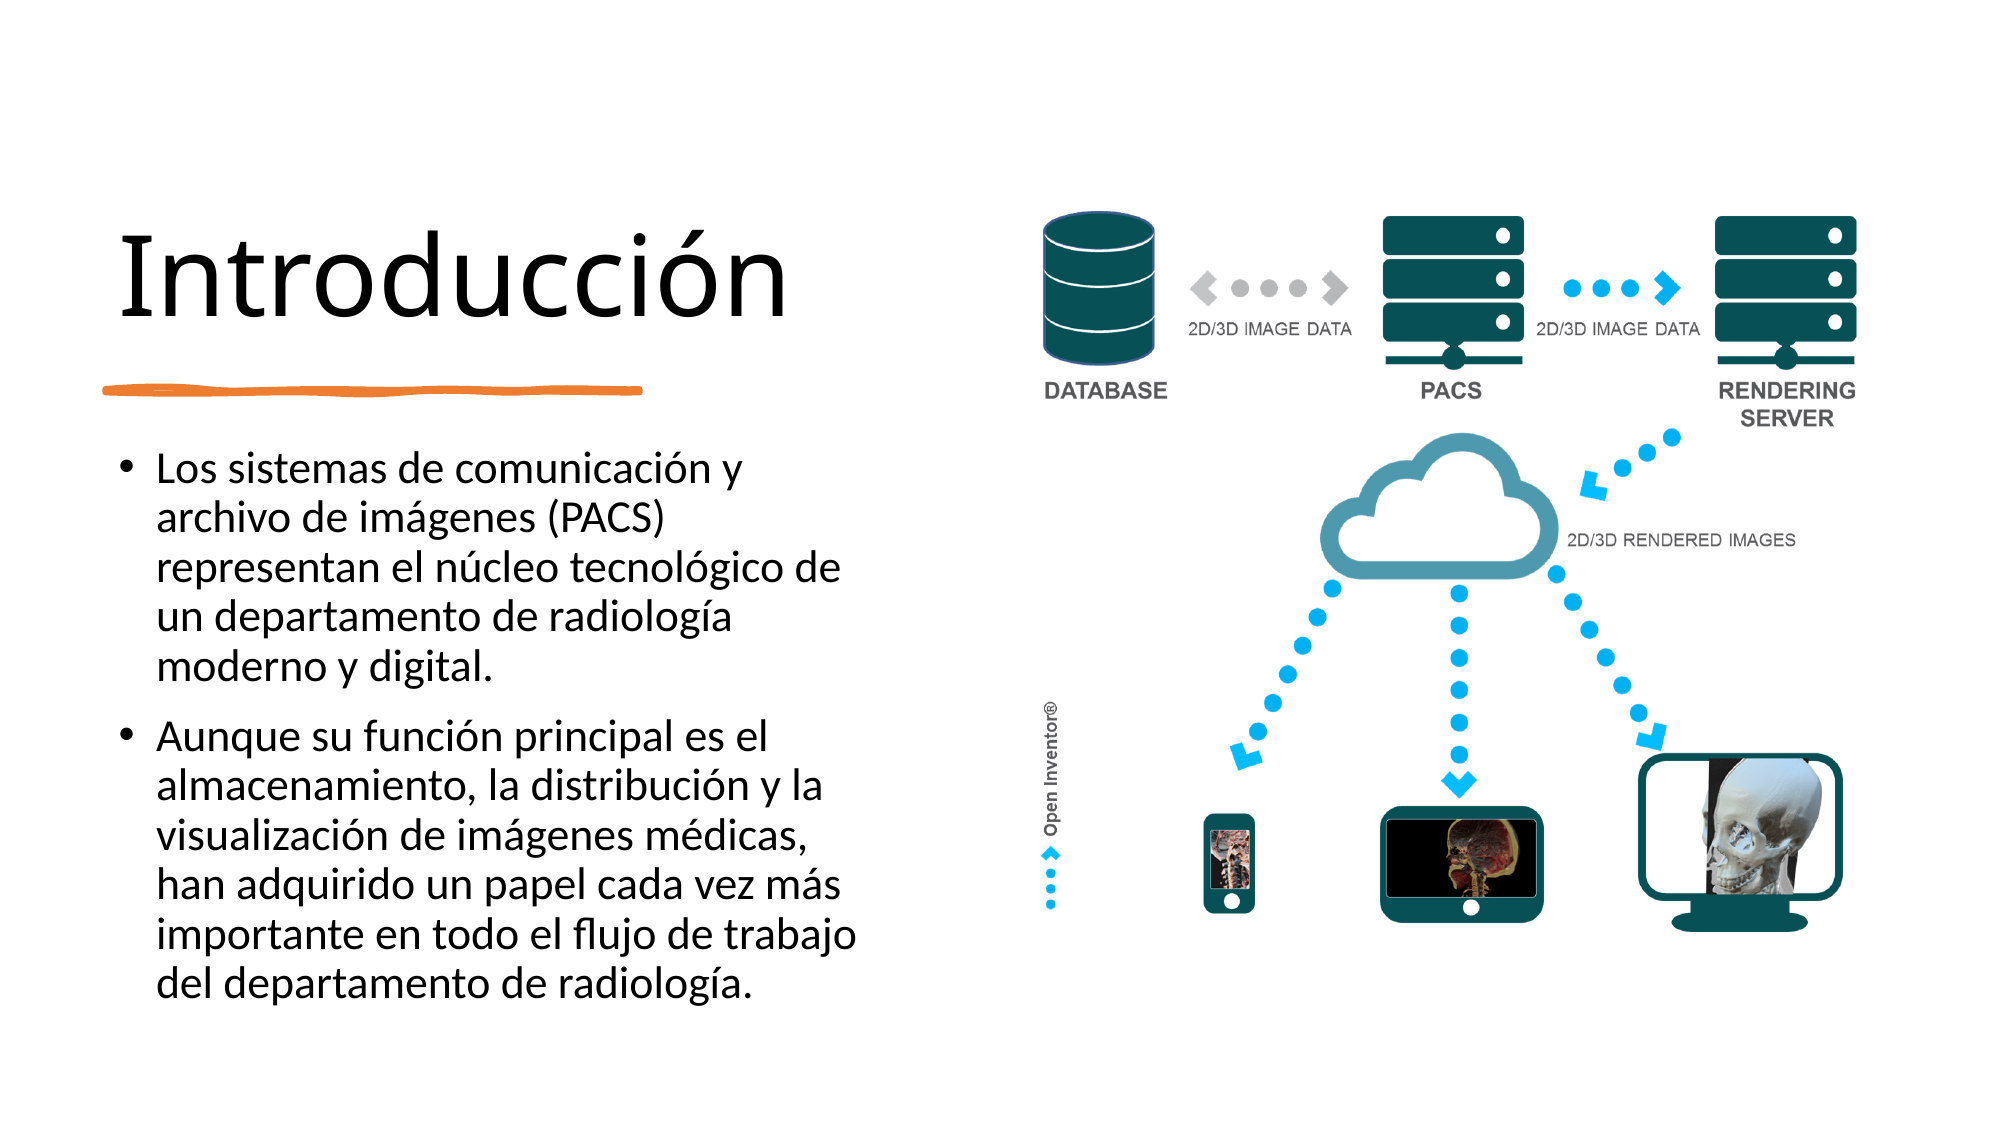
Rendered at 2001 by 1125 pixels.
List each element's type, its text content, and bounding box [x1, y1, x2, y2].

picture [1000, 172, 1896, 953]
list Los sistemas de comunicación y archivo de imágenes (PACS) representan el núcleo tecnológico de un departamento de radiología moderno y digital. Aunque su función principal es el almacenamiento, la distribución y la visualización de imágenes médicas, han adquirido un papel cada vez más importante en todo el flujo de trabajo del departamento de radiología. [103, 436, 894, 1019]
text_box [105, 387, 640, 394]
title Introducción [103, 104, 894, 348]
